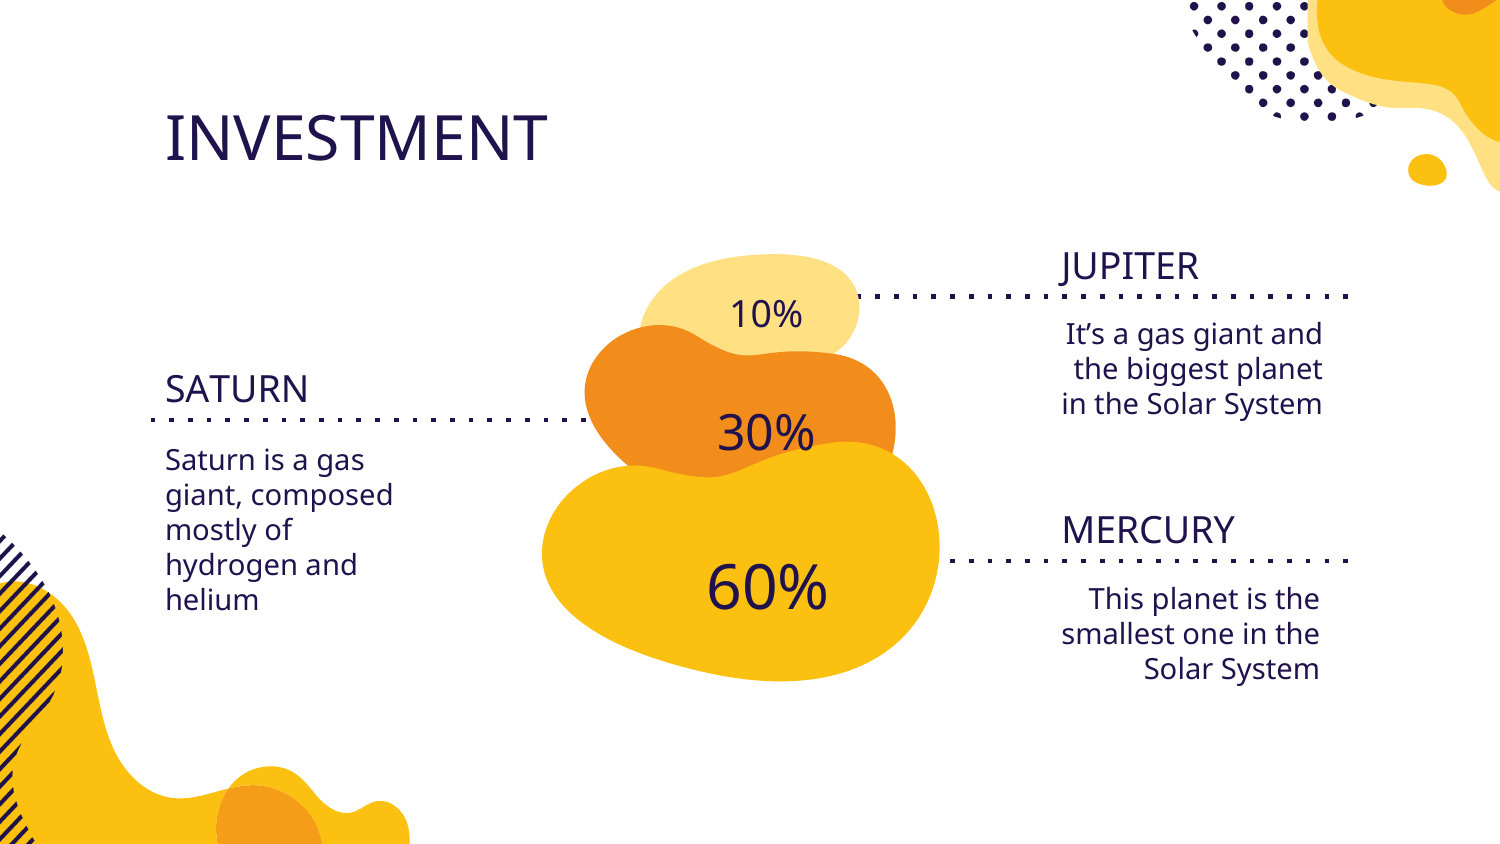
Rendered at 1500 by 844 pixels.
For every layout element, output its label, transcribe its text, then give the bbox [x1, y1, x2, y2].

text_box [541, 337, 940, 682]
text_box 30% [617, 385, 916, 449]
text_box It’s a gas giant and the biggest planet in the Solar System [1046, 300, 1344, 387]
text_box MERCURY [1046, 491, 1344, 556]
text_box 10% [617, 274, 916, 339]
text_box SATURN [150, 350, 448, 414]
title INVESTMENT [150, 82, 1351, 173]
text_box 60% [619, 532, 918, 596]
text_box Saturn is a gas giant, composed mostly of hydrogen and helium [150, 426, 448, 513]
text_box JUPITER [1046, 226, 1344, 291]
text_box This planet is the smallest one in the Solar System [1046, 565, 1344, 652]
text_box [681, 254, 846, 274]
